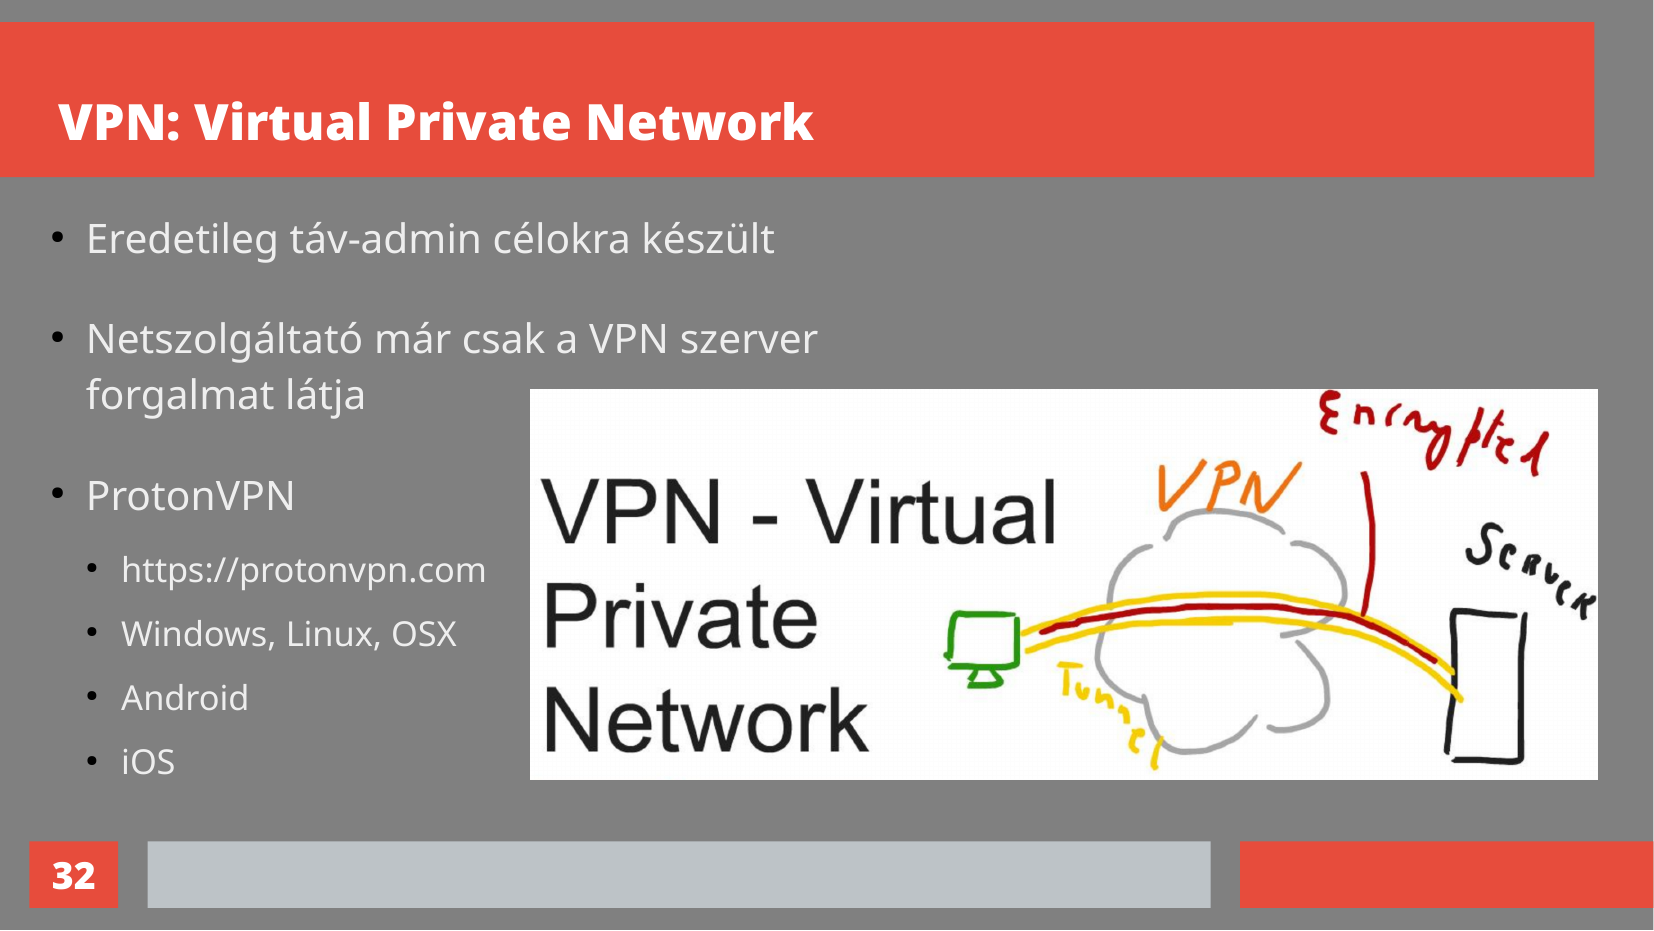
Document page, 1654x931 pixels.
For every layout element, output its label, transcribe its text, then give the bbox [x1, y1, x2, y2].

title VPN: Virtual Private Network [58, 44, 1595, 155]
picture [530, 389, 1598, 781]
list Eredetileg táv-admin célokra készült Netszolgáltató már csak a VPN szerver forgalmat látja ProtonVPN https://protonvpn.com Windows, Linux, OSX Android iOS [50, 210, 856, 796]
